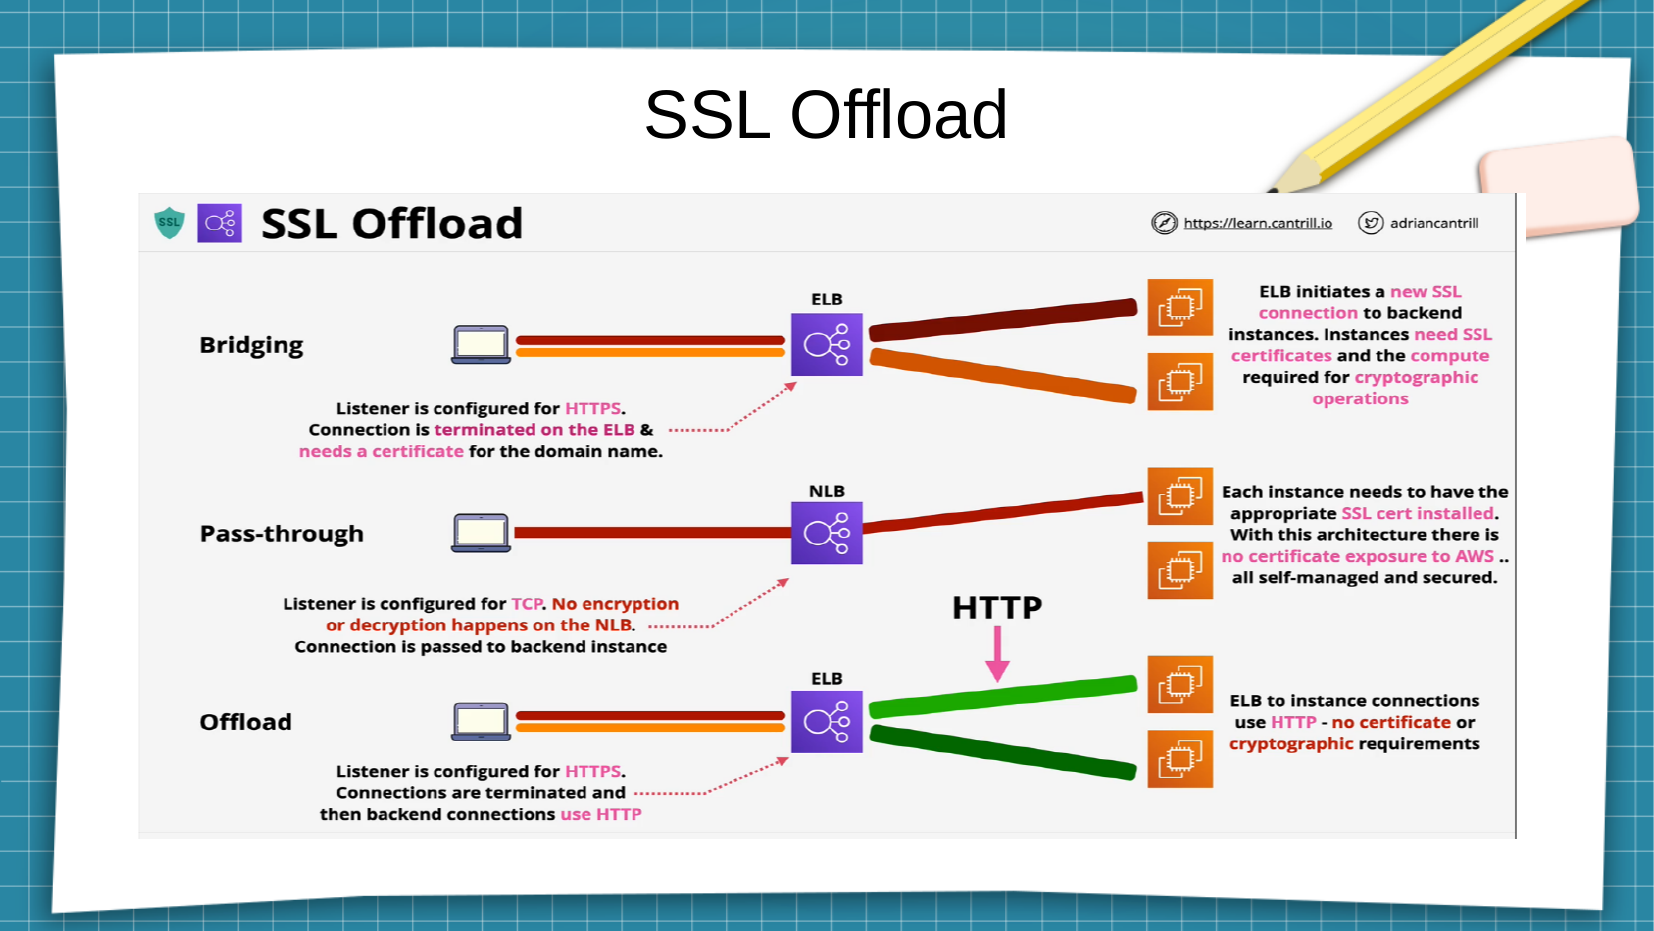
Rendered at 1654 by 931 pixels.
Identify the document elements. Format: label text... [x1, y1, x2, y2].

picture [0, 0, 1654, 931]
title SSL Offload [82, 37, 1571, 193]
